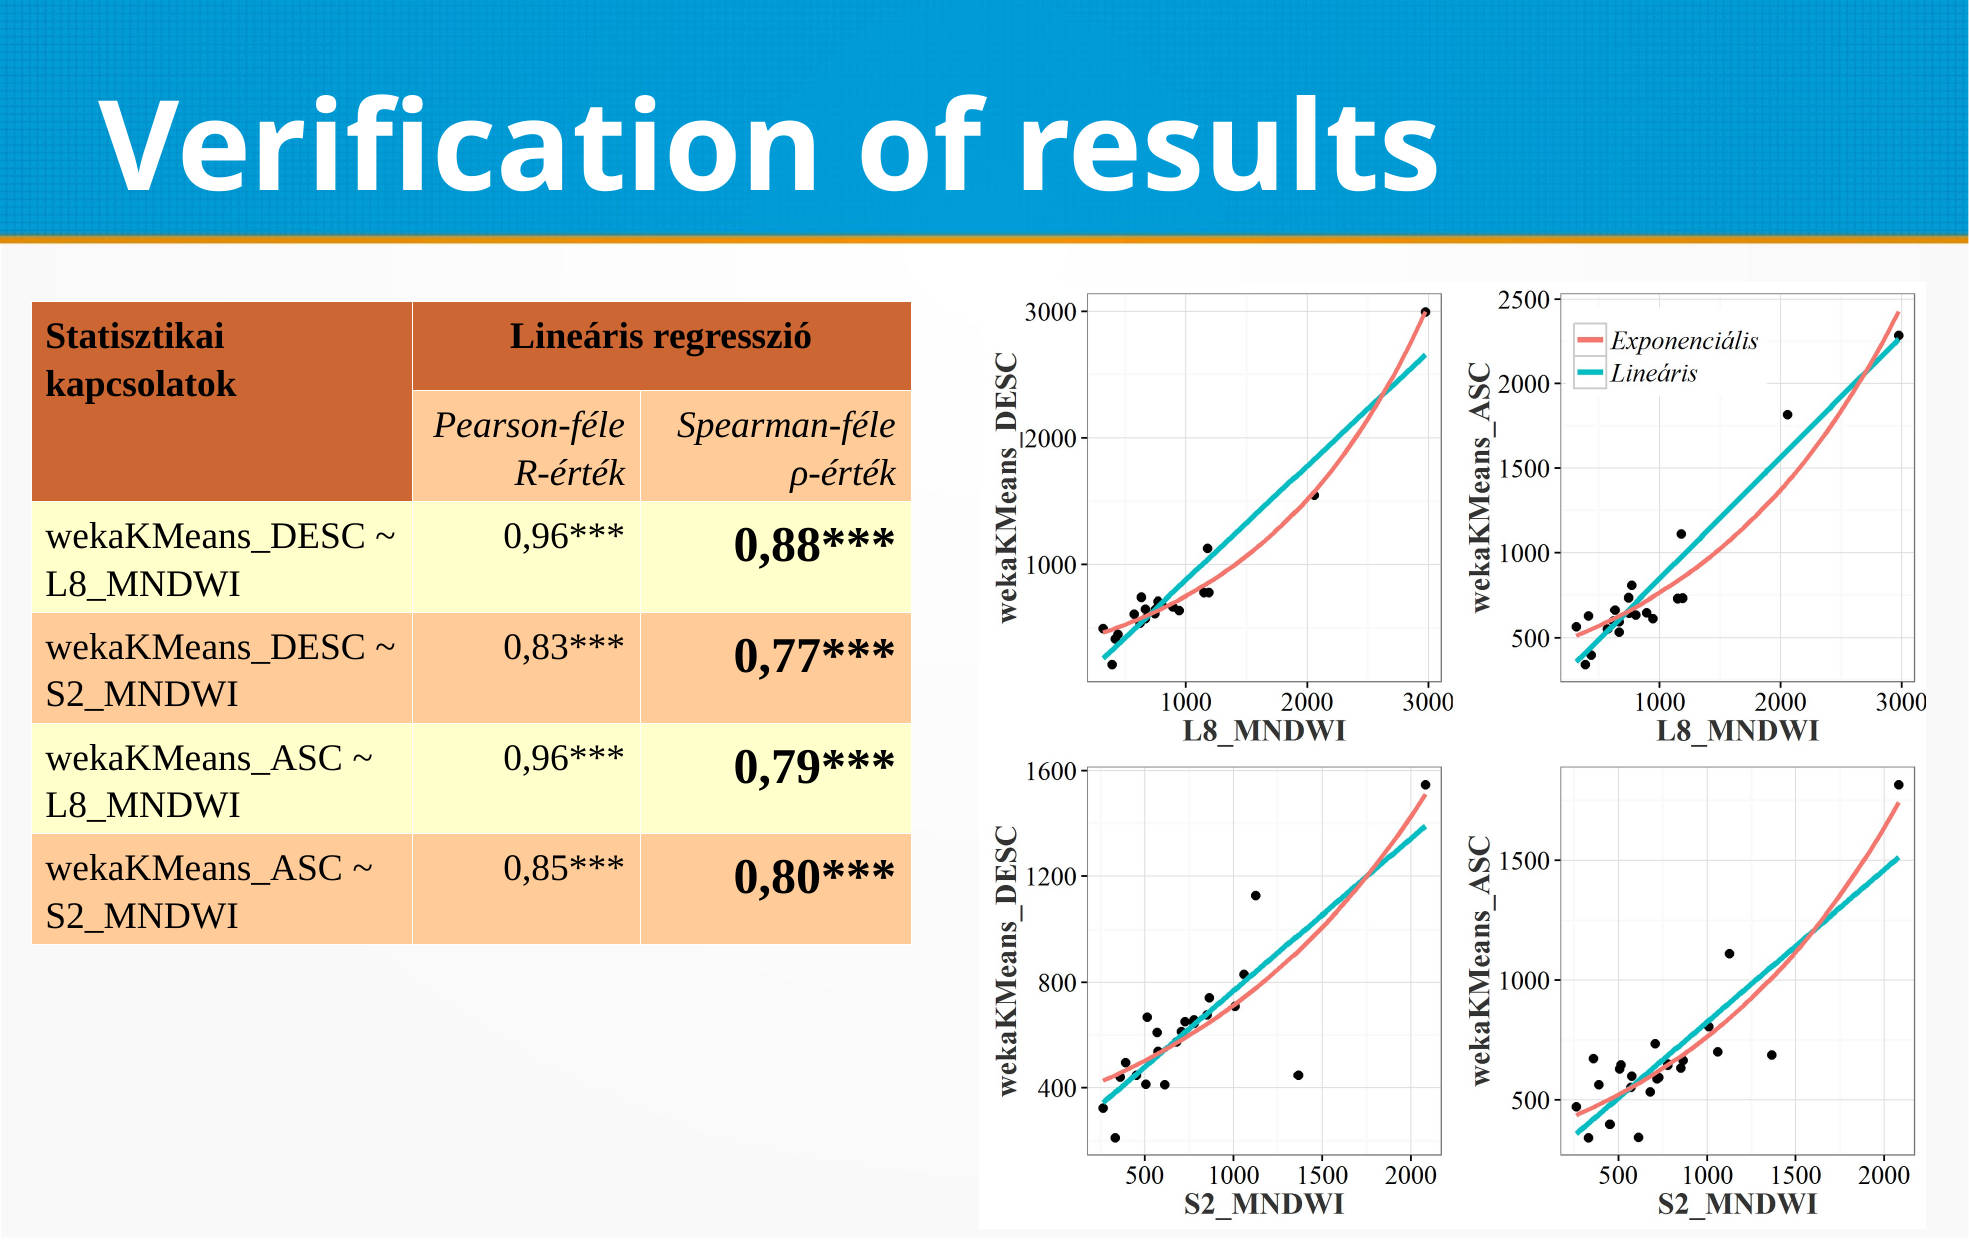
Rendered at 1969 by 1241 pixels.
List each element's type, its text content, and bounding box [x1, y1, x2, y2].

table_cell 0,80*** [641, 834, 911, 944]
table_cell wekaKMeans_DESC ~ L8_MNDWI [32, 502, 412, 612]
table_header Lineáris regresszió [413, 302, 911, 390]
table_cell 0,77*** [641, 613, 911, 723]
table_cell 0,83*** [413, 613, 640, 723]
table_cell Pearson-féle R-érték [413, 391, 640, 501]
table_cell 0,85*** [413, 834, 640, 944]
table_cell 0,79*** [641, 724, 911, 833]
table_cell wekaKMeans_ASC ~ S2_MNDWI [32, 834, 412, 944]
picture [0, 233, 1969, 1241]
title Verification of results [98, 19, 1870, 227]
table_cell wekaKMeans_DESC ~ S2_MNDWI [32, 613, 412, 723]
table_cell 0,96*** [413, 502, 640, 612]
table_cell wekaKMeans_ASC ~ L8_MNDWI [32, 724, 412, 833]
table_header Statisztikai kapcsolatok [32, 302, 412, 501]
table_cell Spearman-féle ρ-érték [641, 391, 911, 501]
table_cell 0,88*** [641, 502, 911, 612]
table_cell 0,96*** [413, 724, 640, 833]
